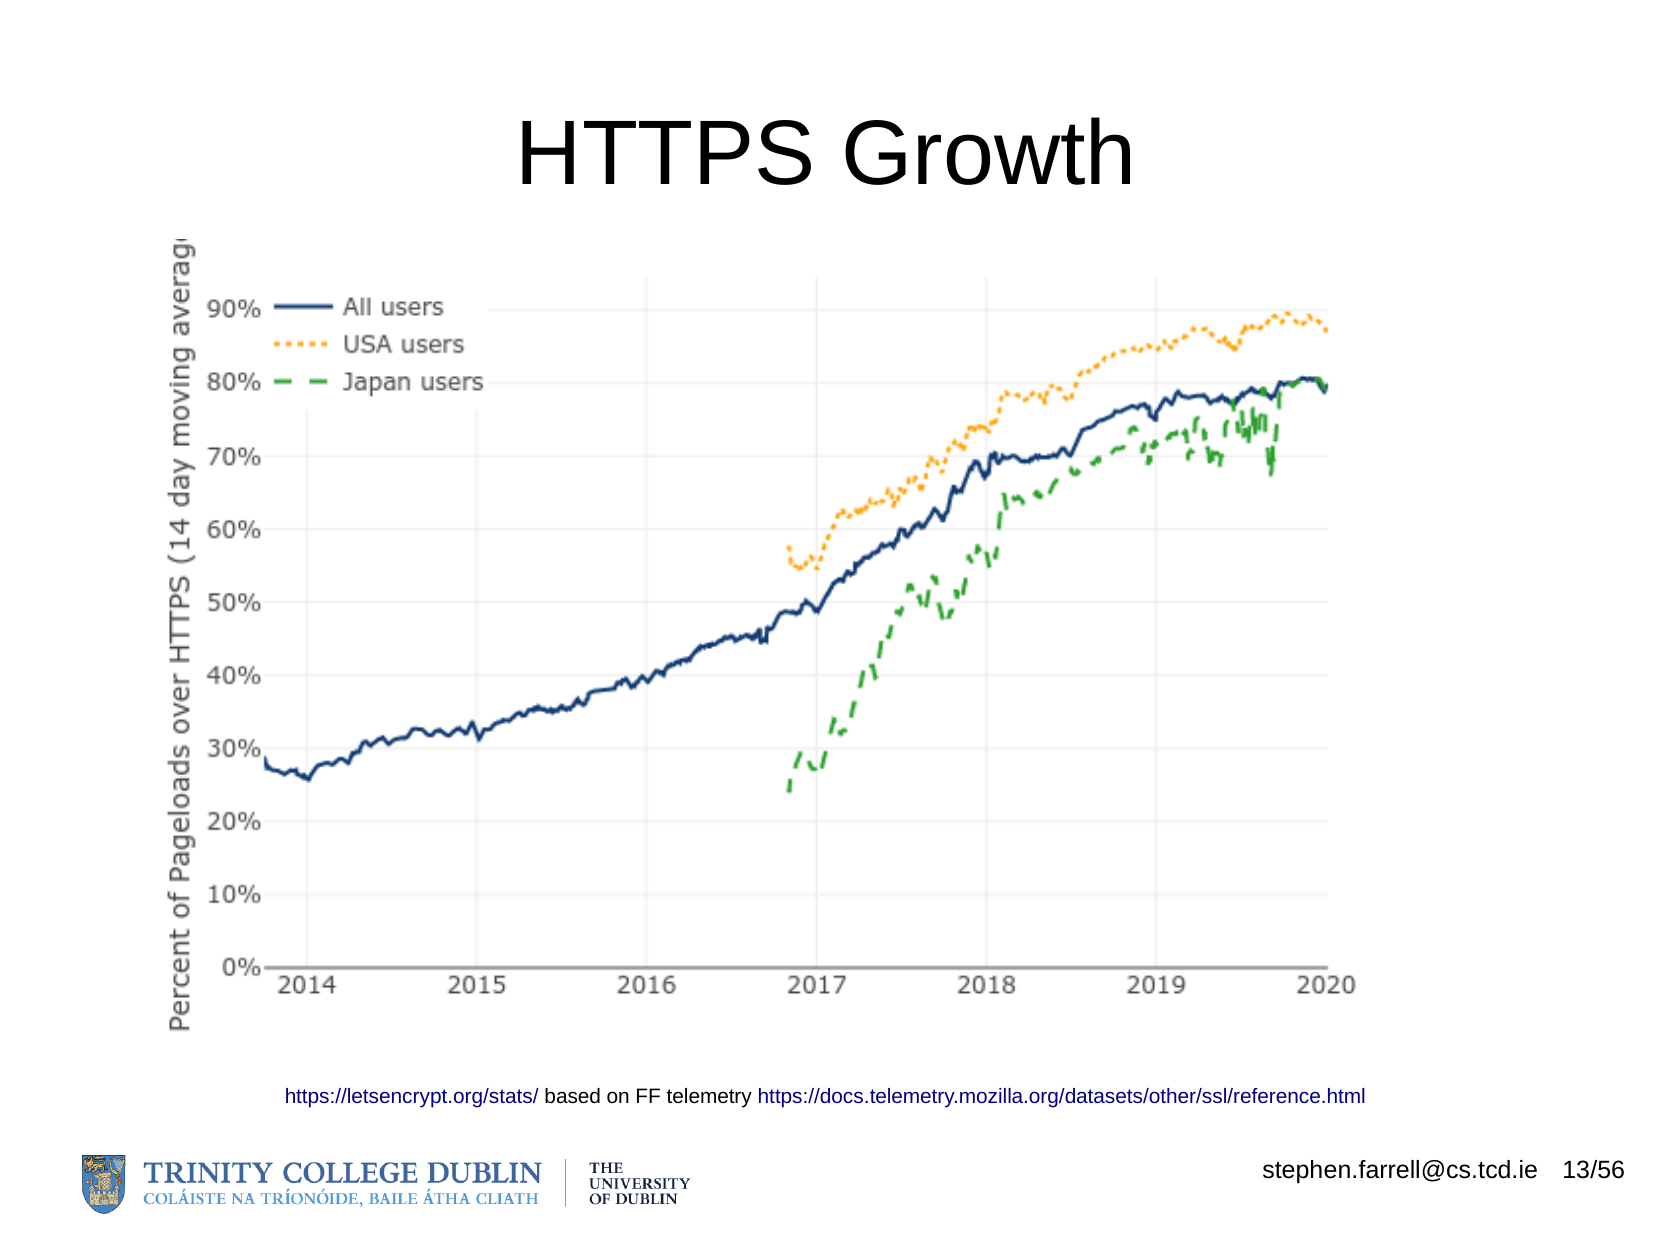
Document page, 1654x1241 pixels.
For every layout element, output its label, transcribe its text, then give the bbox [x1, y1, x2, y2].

picture [82, 1155, 694, 1214]
title HTTPS Growth [82, 49, 1571, 257]
text_box https://letsencrypt.org/stats/ based on FF telemetry https://docs.telemetry.mozilla.org/datasets/other/ssl/reference.html [270, 1077, 1394, 1186]
picture [107, 239, 1486, 1126]
